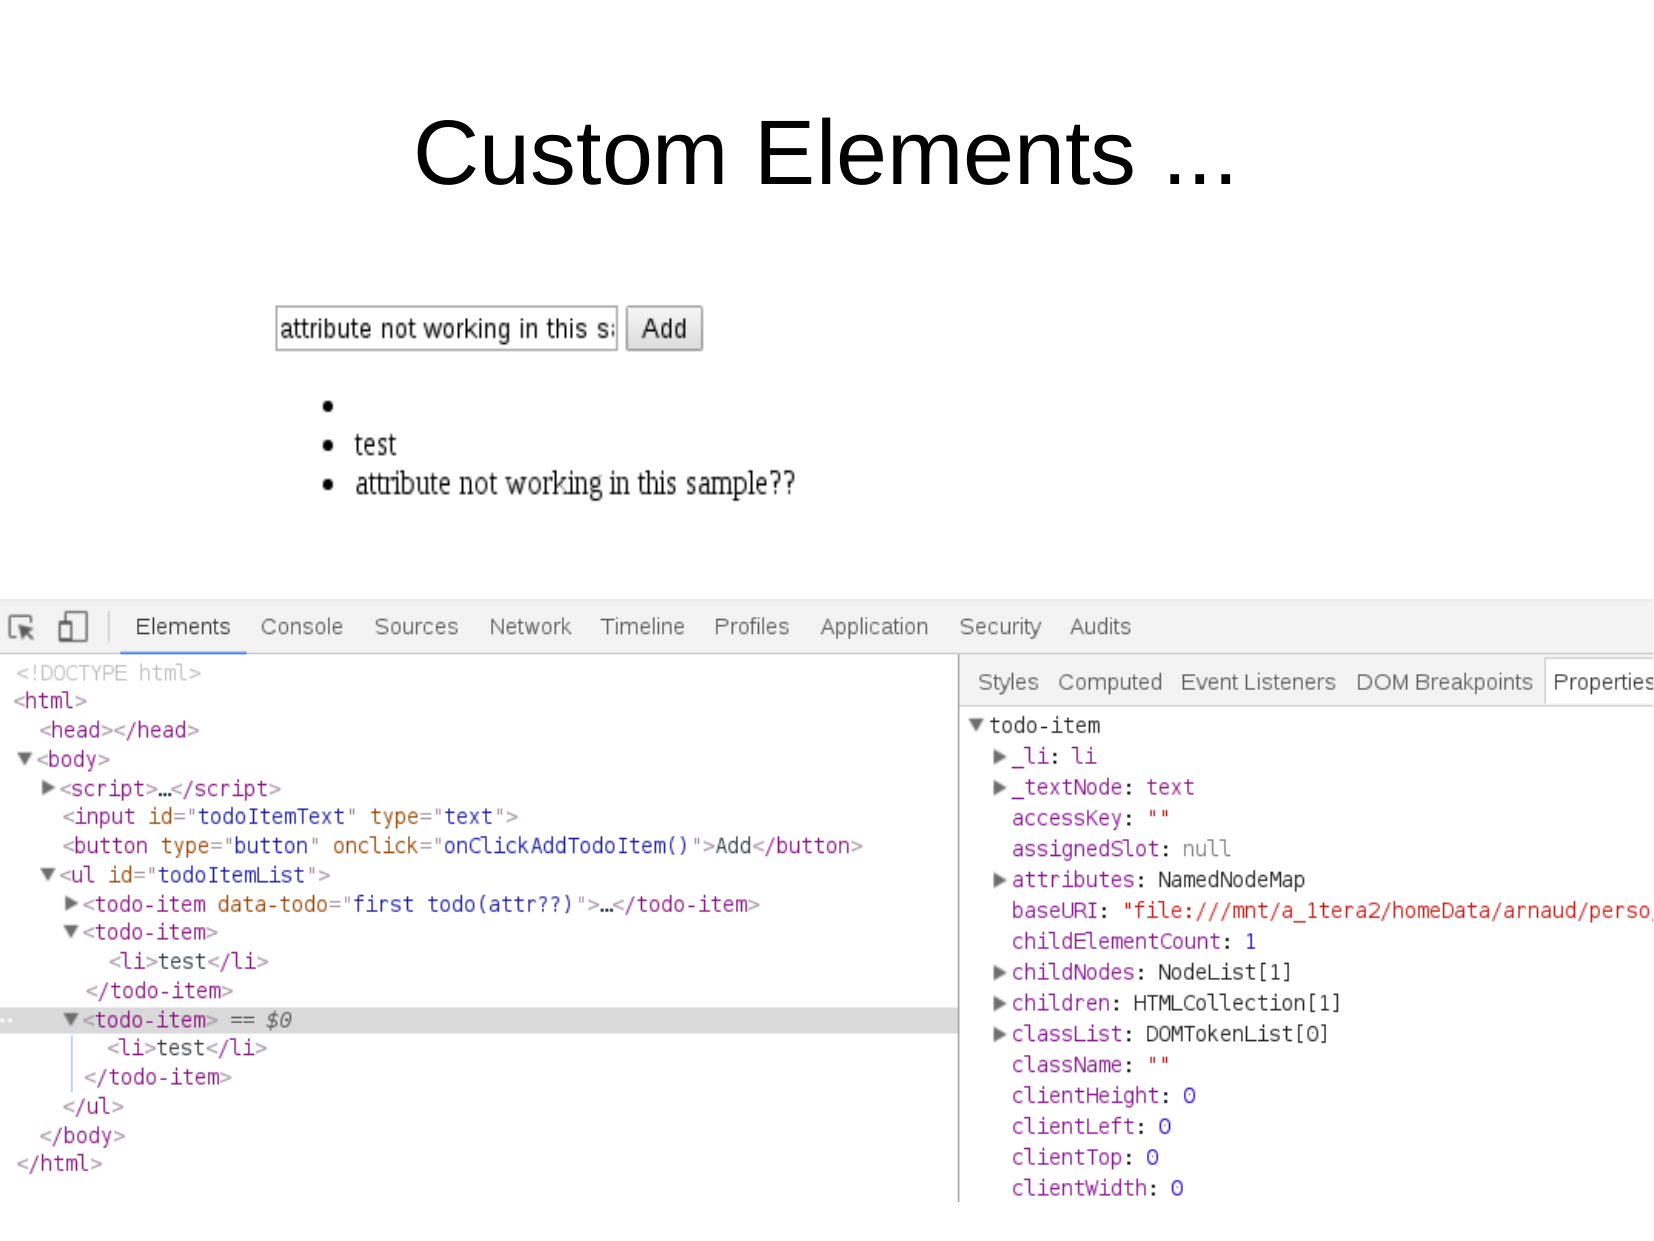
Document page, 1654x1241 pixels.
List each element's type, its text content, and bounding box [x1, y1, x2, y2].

picture [270, 293, 856, 511]
picture [0, 599, 1654, 1202]
title Custom Elements ... [82, 49, 1571, 257]
